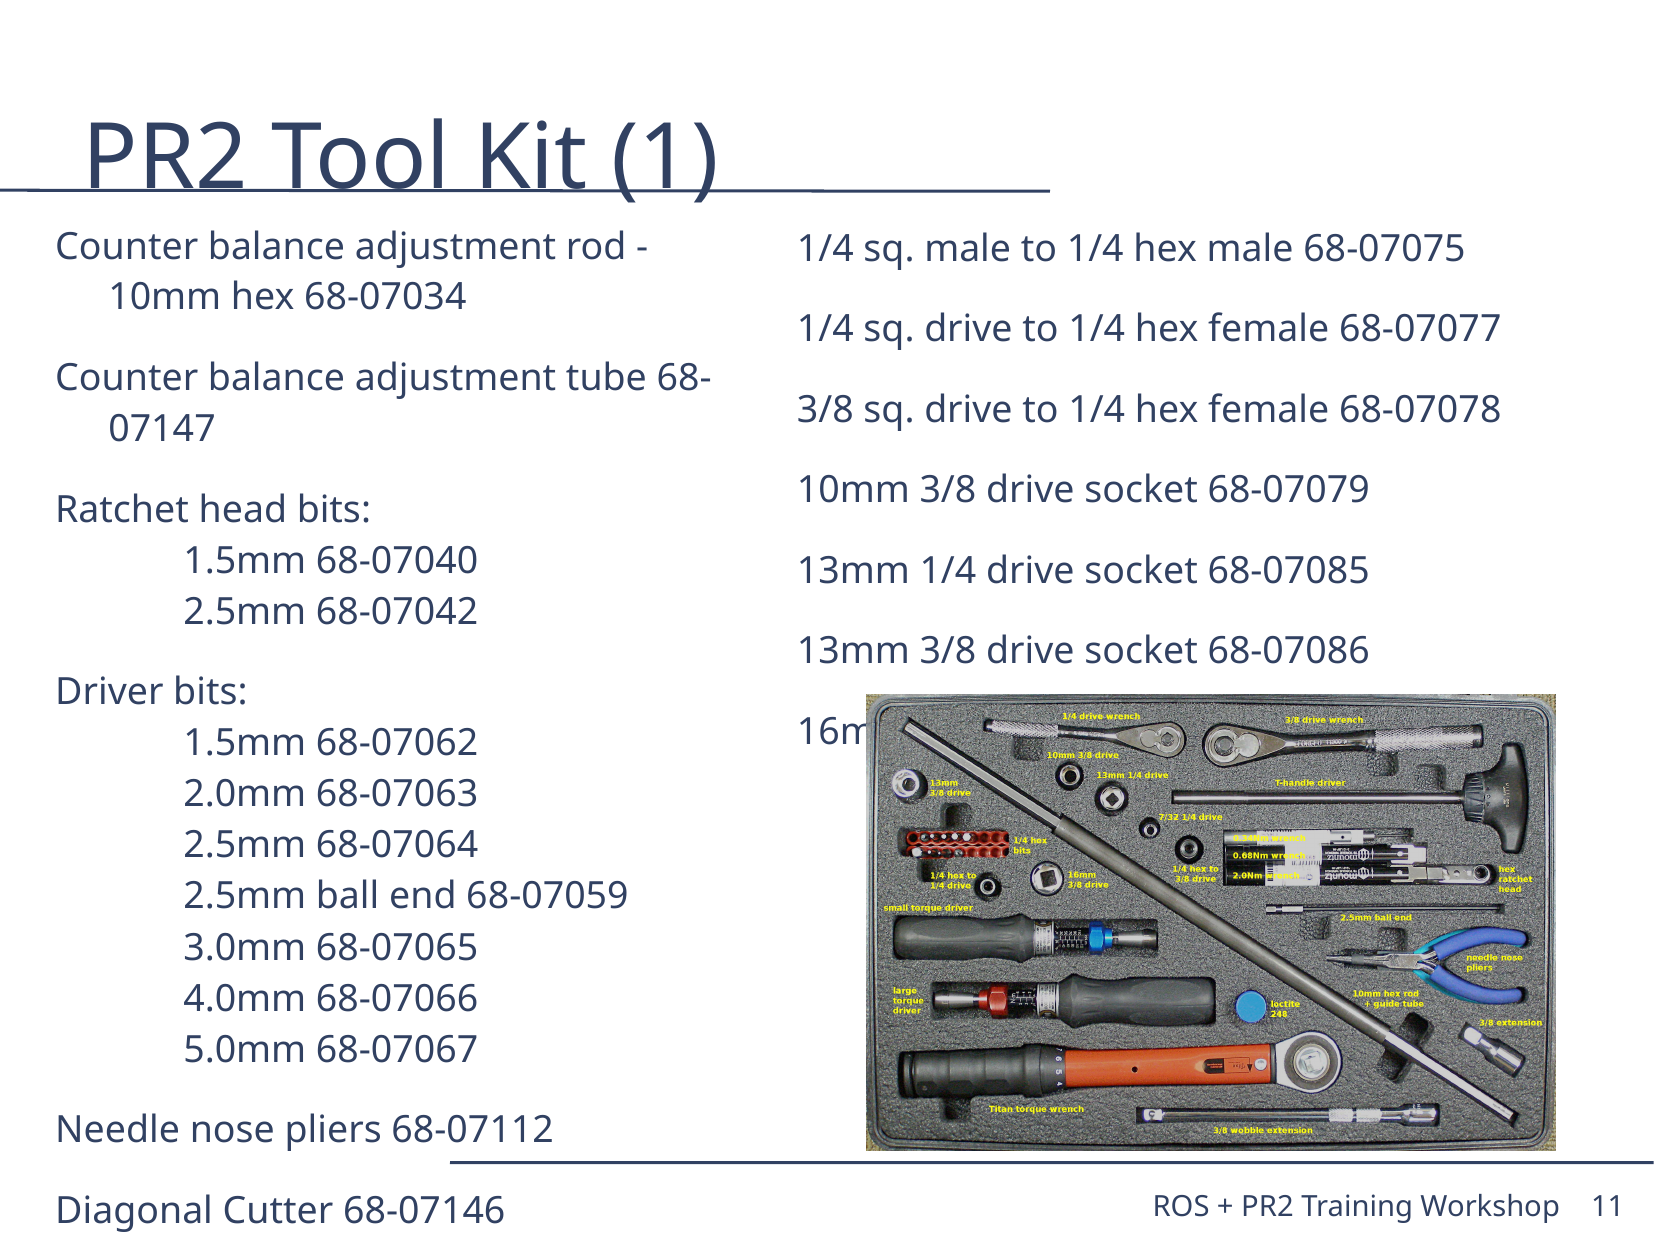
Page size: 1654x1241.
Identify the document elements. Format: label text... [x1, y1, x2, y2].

title PR2 Tool Kit (1) [82, 49, 1571, 257]
list 1/4 sq. male to 1/4 hex male 68-07075 1/4 sq. drive to 1/4 hex female 68-07077 3/8 sq. drive to 1/4 hex female 68-07078 10mm 3/8 drive socket 68-07079 13mm 1/4 drive socket 68-07085 13mm 3/8 drive socket 68-07086 16mm 3/8 drive socket 68-07142 [779, 221, 1651, 1068]
list Counter balance adjustment rod - 10mm hex 68-07034 Counter balance adjustment tube 68-07147 Ratchet head bits: 1.5mm 68-07040 2.5mm 68-07042 Driver bits: 1.5mm 68-07062 2.0mm 68-07063 2.5mm 68-07064 2.5mm ball end 68-07059 3.0mm 68-07065 4.0mm 68-07066 5.0mm 68-07067 Needle nose pliers 68-07112 Diagonal Cutter 68-07146 Zip-ties 68-07150 [37, 219, 751, 1189]
picture [866, 694, 1556, 1151]
